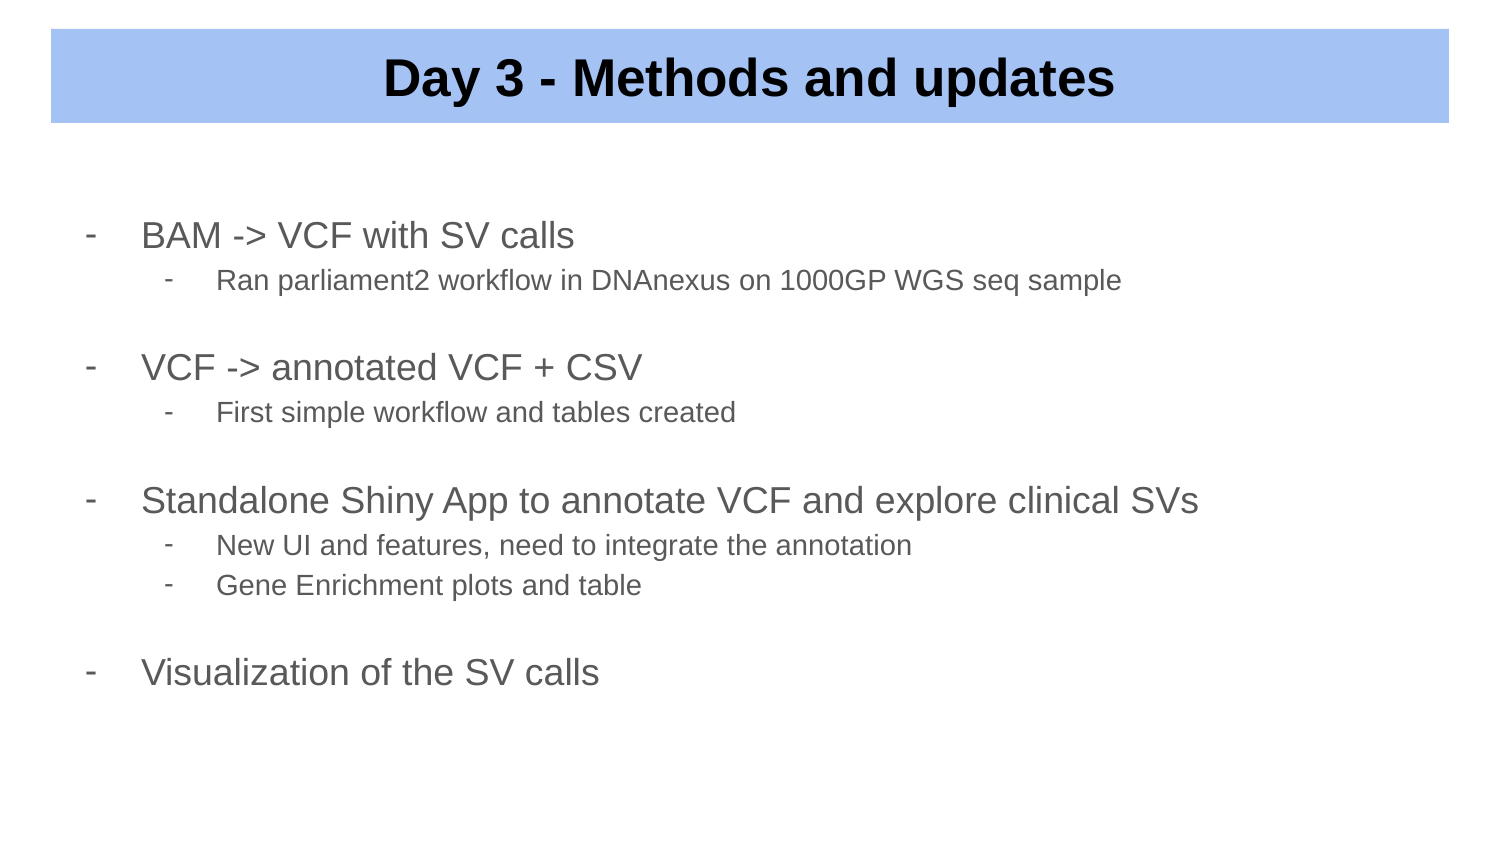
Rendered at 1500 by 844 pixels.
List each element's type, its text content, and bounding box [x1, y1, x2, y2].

list BAM -> VCF with SV calls Ran parliament2 workflow in DNAnexus on 1000GP WGS seq sample VCF -> annotated VCF + CSV First simple workflow and tables created Standalone Shiny App to annotate VCF and explore clinical SVs New UI and features, need to integrate the annotation Gene Enrichment plots and table Visualization of the SV calls [51, 189, 1449, 750]
title Day 3 - Methods and updates [51, 28, 1449, 123]
